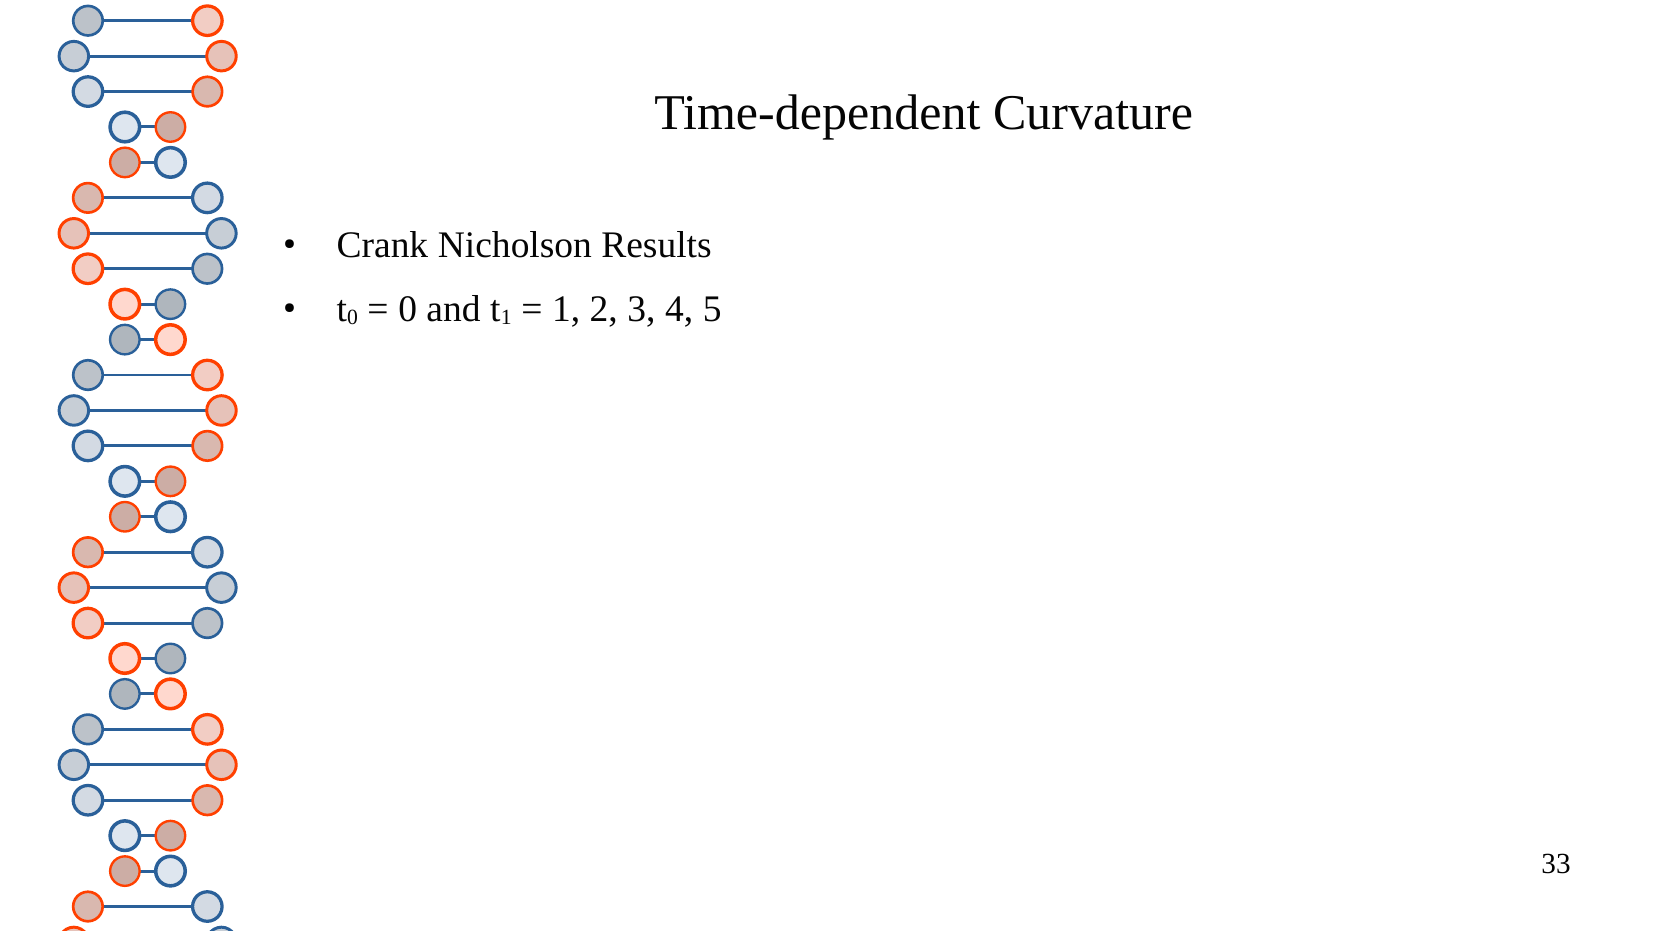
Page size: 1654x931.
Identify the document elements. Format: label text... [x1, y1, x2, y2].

list Crank Nicholson Results t0 = 0 and t1 = 1, 2, 3, 4, 5 [265, 224, 1595, 764]
title Time-dependent Curvature [265, 35, 1595, 189]
